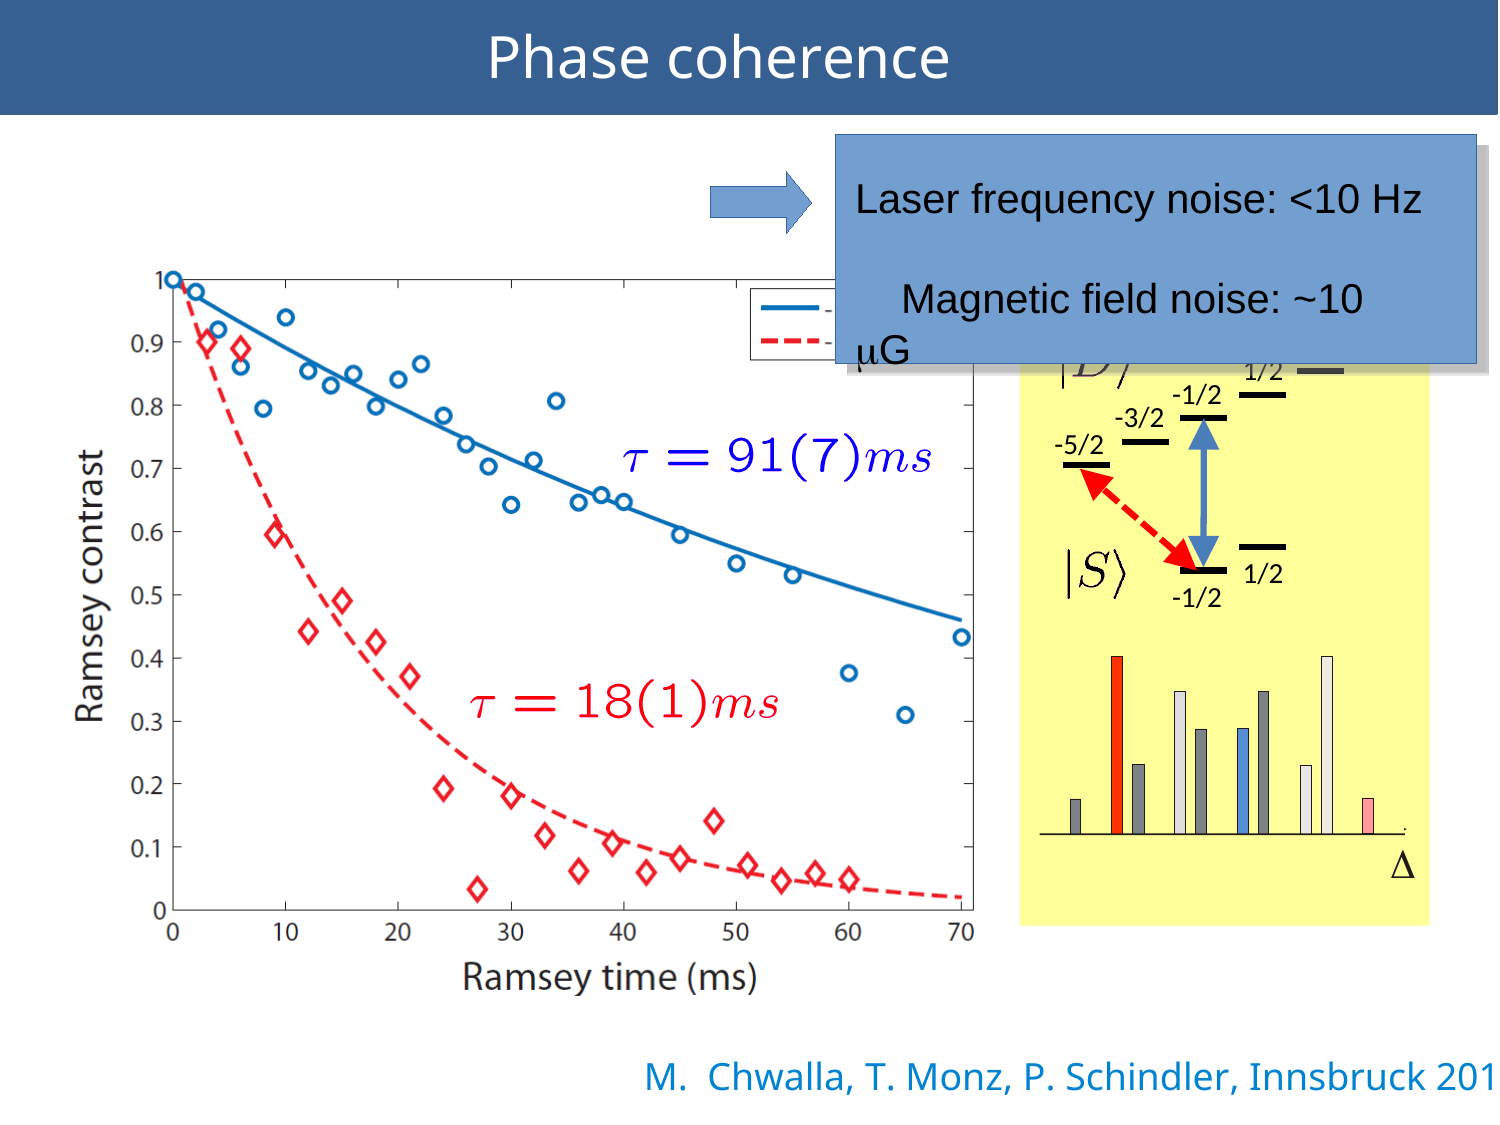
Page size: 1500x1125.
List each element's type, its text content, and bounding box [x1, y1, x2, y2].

text_box Phase coherence [156, 12, 1282, 98]
picture [1066, 549, 1126, 601]
text_box D [1390, 836, 1416, 887]
text_box [835, 134, 1477, 926]
text_box 1/2 [1227, 364, 1299, 395]
picture [46, 246, 1002, 1014]
text_box [710, 171, 812, 234]
text_box 3/2 [1285, 364, 1356, 371]
text_box -5/2 [1039, 418, 1133, 469]
text_box 1/2 [1227, 547, 1299, 597]
text_box -3/2 [1099, 391, 1193, 441]
text_box M. Chwalla, T. Monz, P. Schindler, Innsbruck 2010 [629, 1045, 1500, 1106]
text_box -1/2 [1157, 570, 1237, 621]
picture [1061, 364, 1130, 391]
text_box Laser frequency noise: <10 Hz Magnetic field noise: ~10 mG [840, 164, 1447, 330]
text_box -1/2 [1157, 367, 1237, 418]
